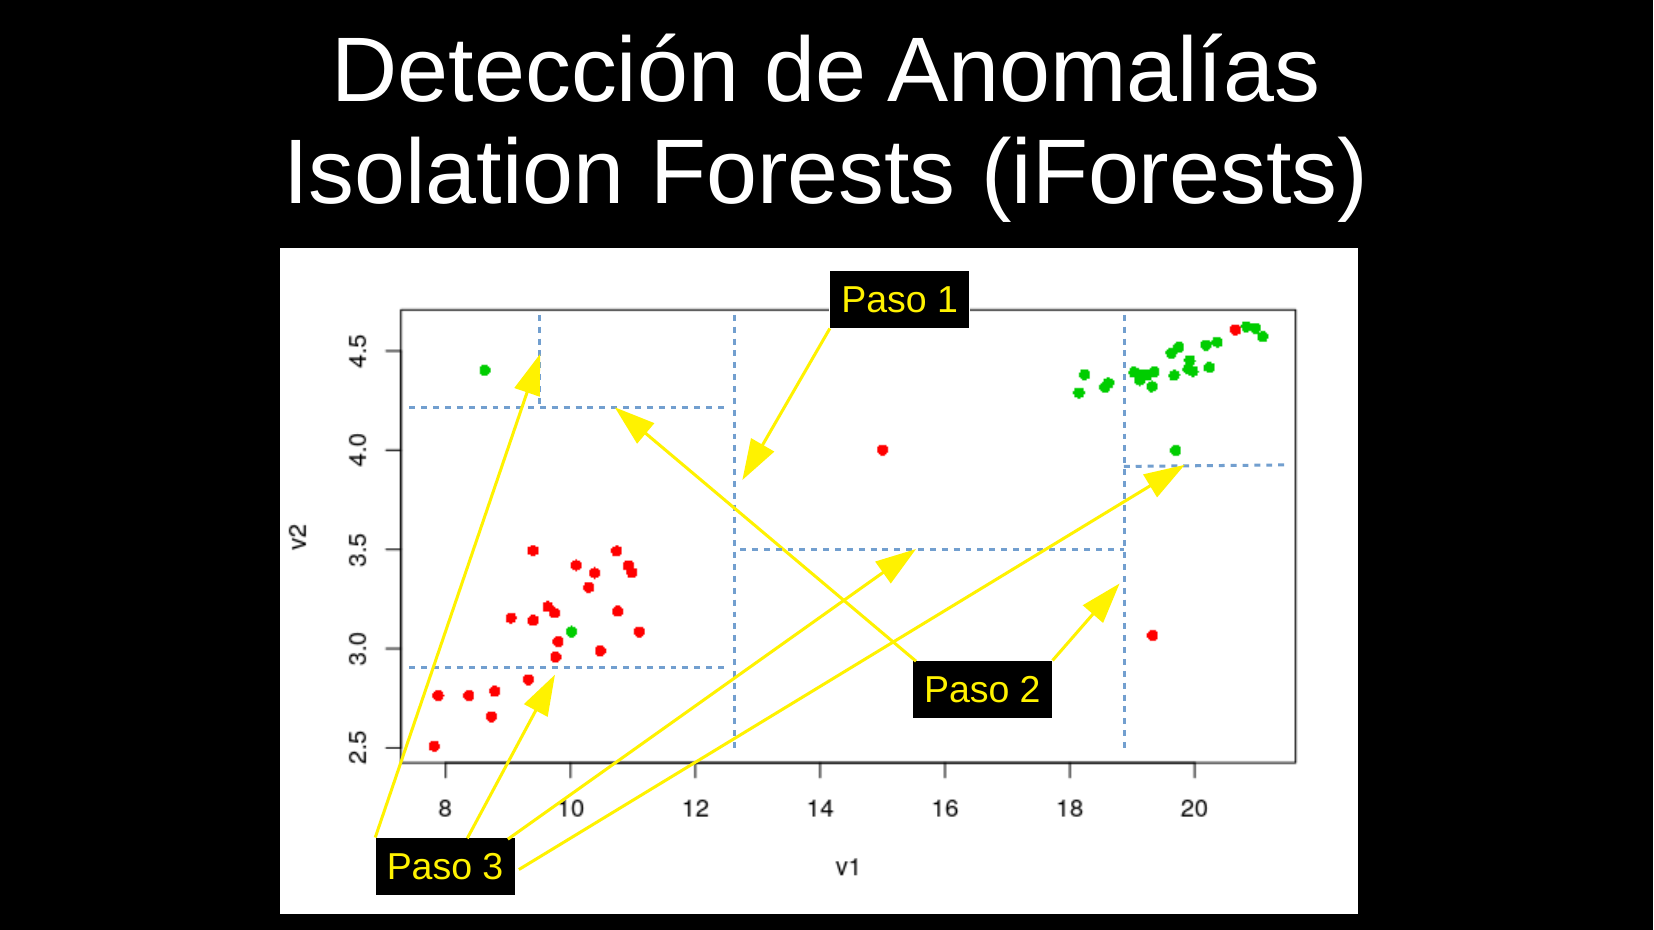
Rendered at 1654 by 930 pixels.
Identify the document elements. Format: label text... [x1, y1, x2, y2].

text_box Paso 3 [375, 837, 516, 896]
text_box Paso 2 [912, 660, 1053, 719]
title Detección de Anomalías Isolation Forests (iForests) [82, 18, 1571, 224]
text_box Paso 1 [829, 270, 970, 329]
picture [280, 248, 1358, 914]
